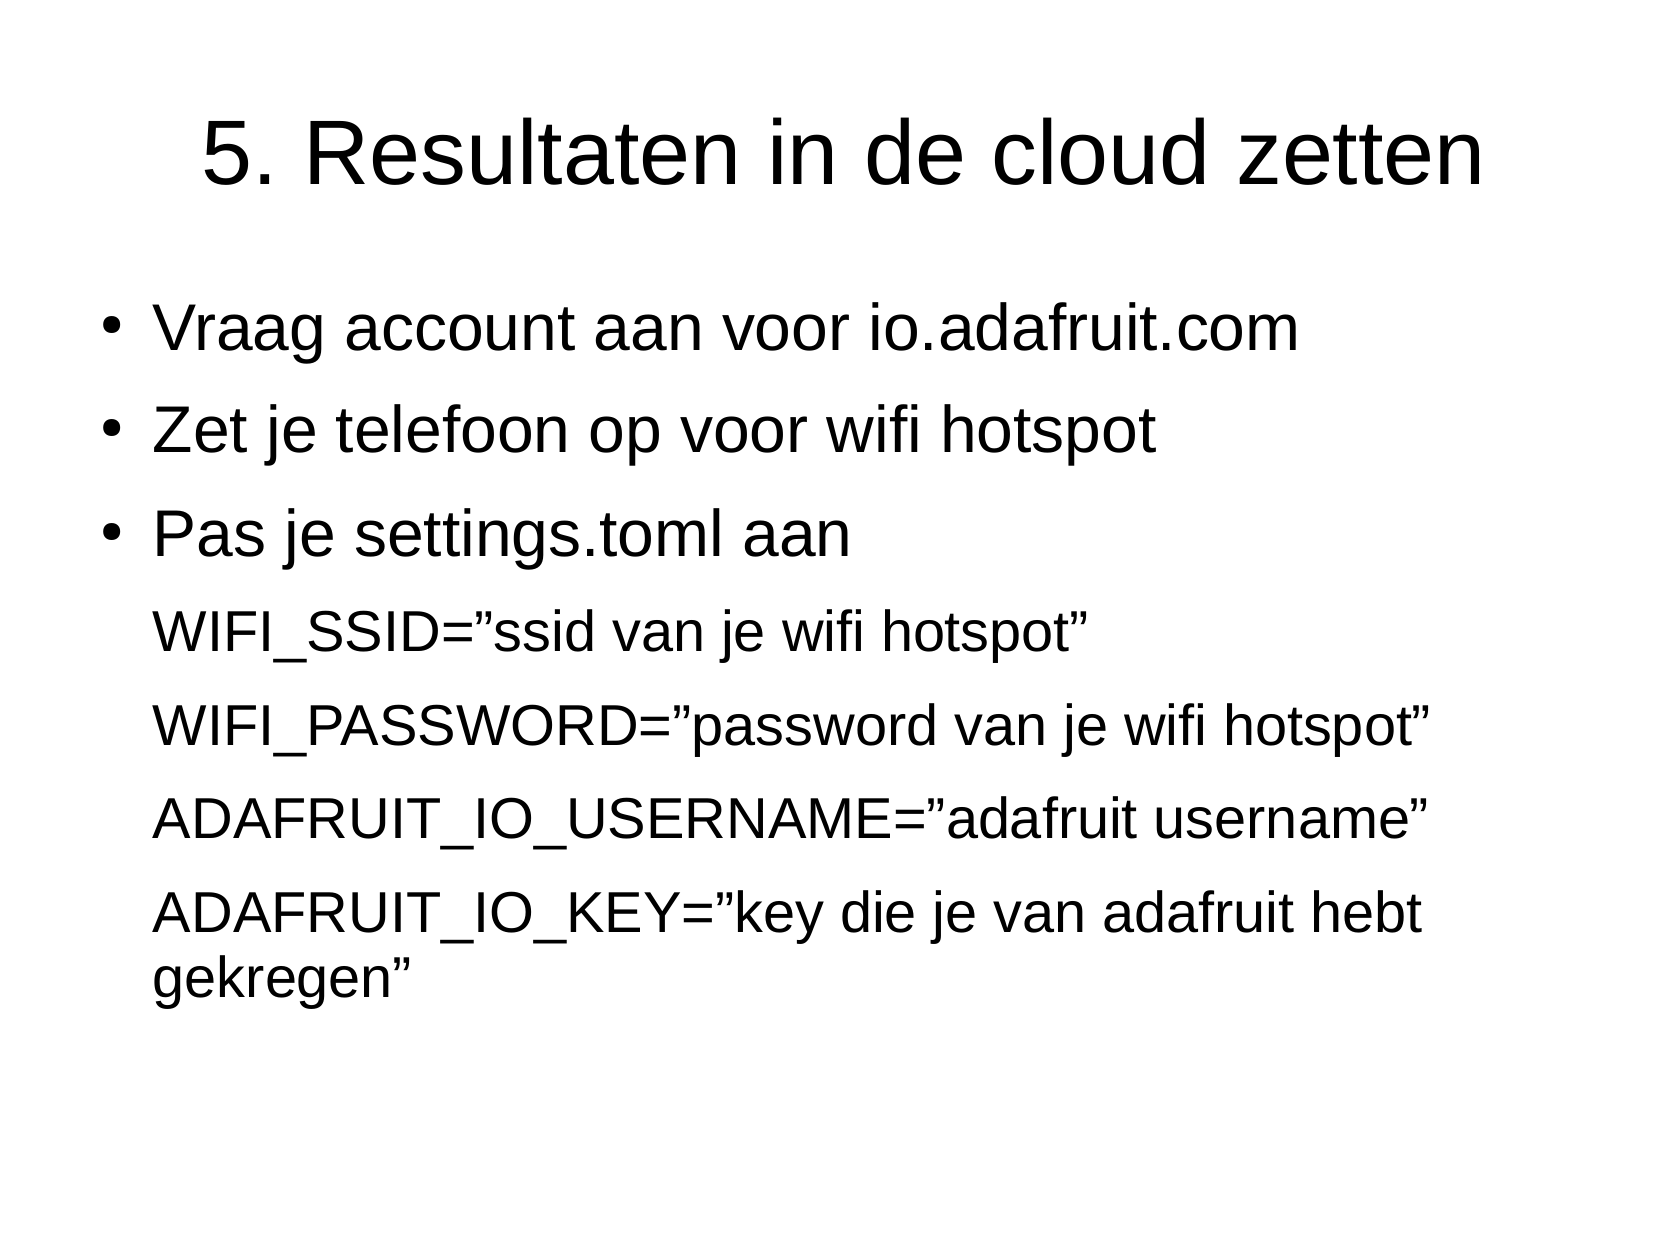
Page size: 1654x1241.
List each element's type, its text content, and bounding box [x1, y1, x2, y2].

list Vraag account aan voor io.adafruit.com Zet je telefoon op voor wifi hotspot Pas je settings.toml aan WIFI_SSID=”ssid van je wifi hotspot” WIFI_PASSWORD=”password van je wifi hotspot” ADAFRUIT_IO_USERNAME=”adafruit username” ADAFRUIT_IO_KEY=”key die je van adafruit hebt gekregen” [82, 290, 1571, 1010]
title 5. Resultaten in de cloud zetten [82, 49, 1571, 257]
